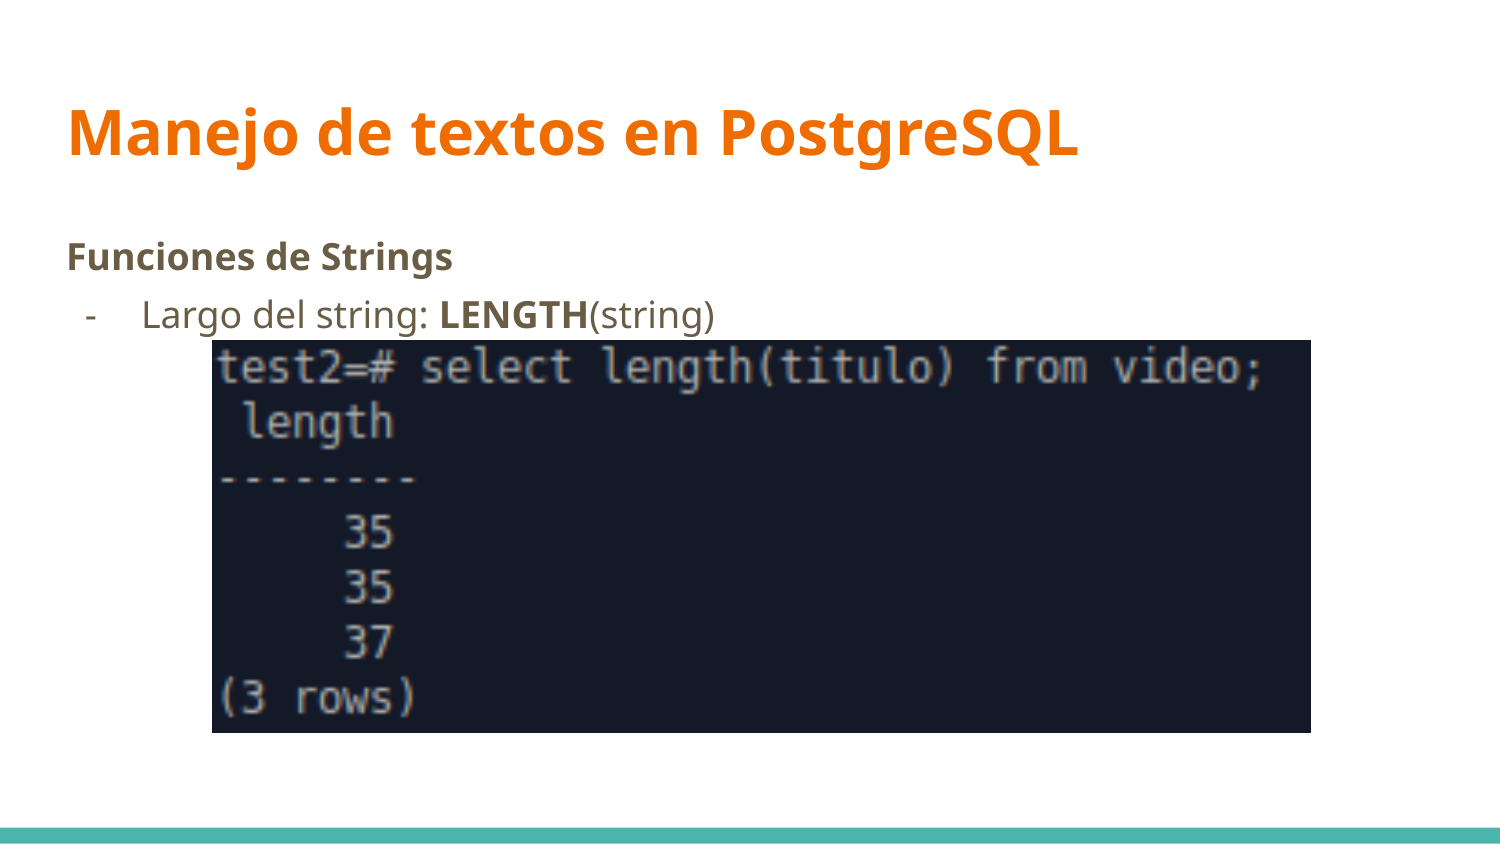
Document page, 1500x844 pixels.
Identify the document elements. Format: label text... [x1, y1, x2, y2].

picture [212, 340, 1311, 733]
title Manejo de textos en PostgreSQL [51, 72, 1449, 189]
list Funciones de Strings Largo del string: LENGTH(string) [51, 207, 1449, 816]
